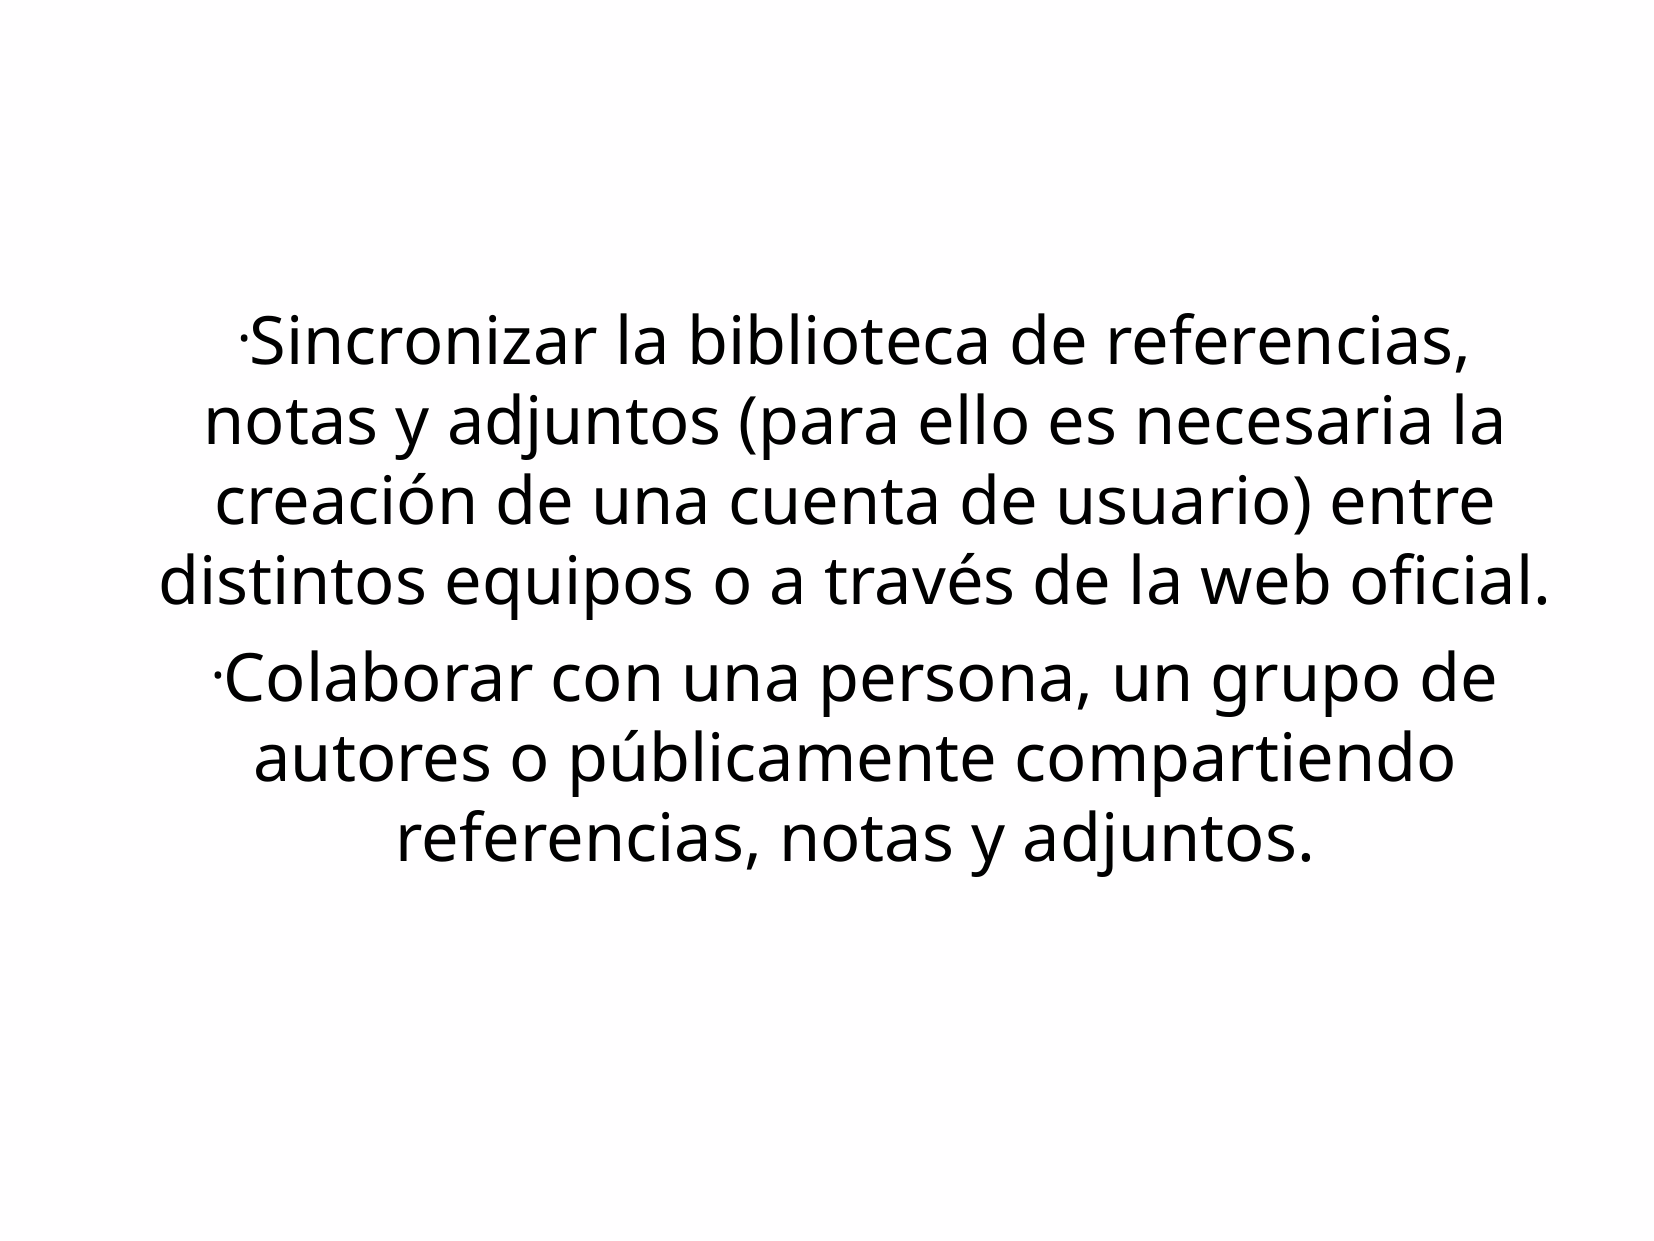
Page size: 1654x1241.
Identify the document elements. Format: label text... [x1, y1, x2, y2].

list Sincronizar la biblioteca de referencias, notas y adjuntos (para ello es necesaria la creación de una cuenta de usuario) entre distintos equipos o a través de la web oficial. Colaborar con una persona, un grupo de autores o públicamente compartiendo referencias, notas y adjuntos. [82, 290, 1571, 1010]
